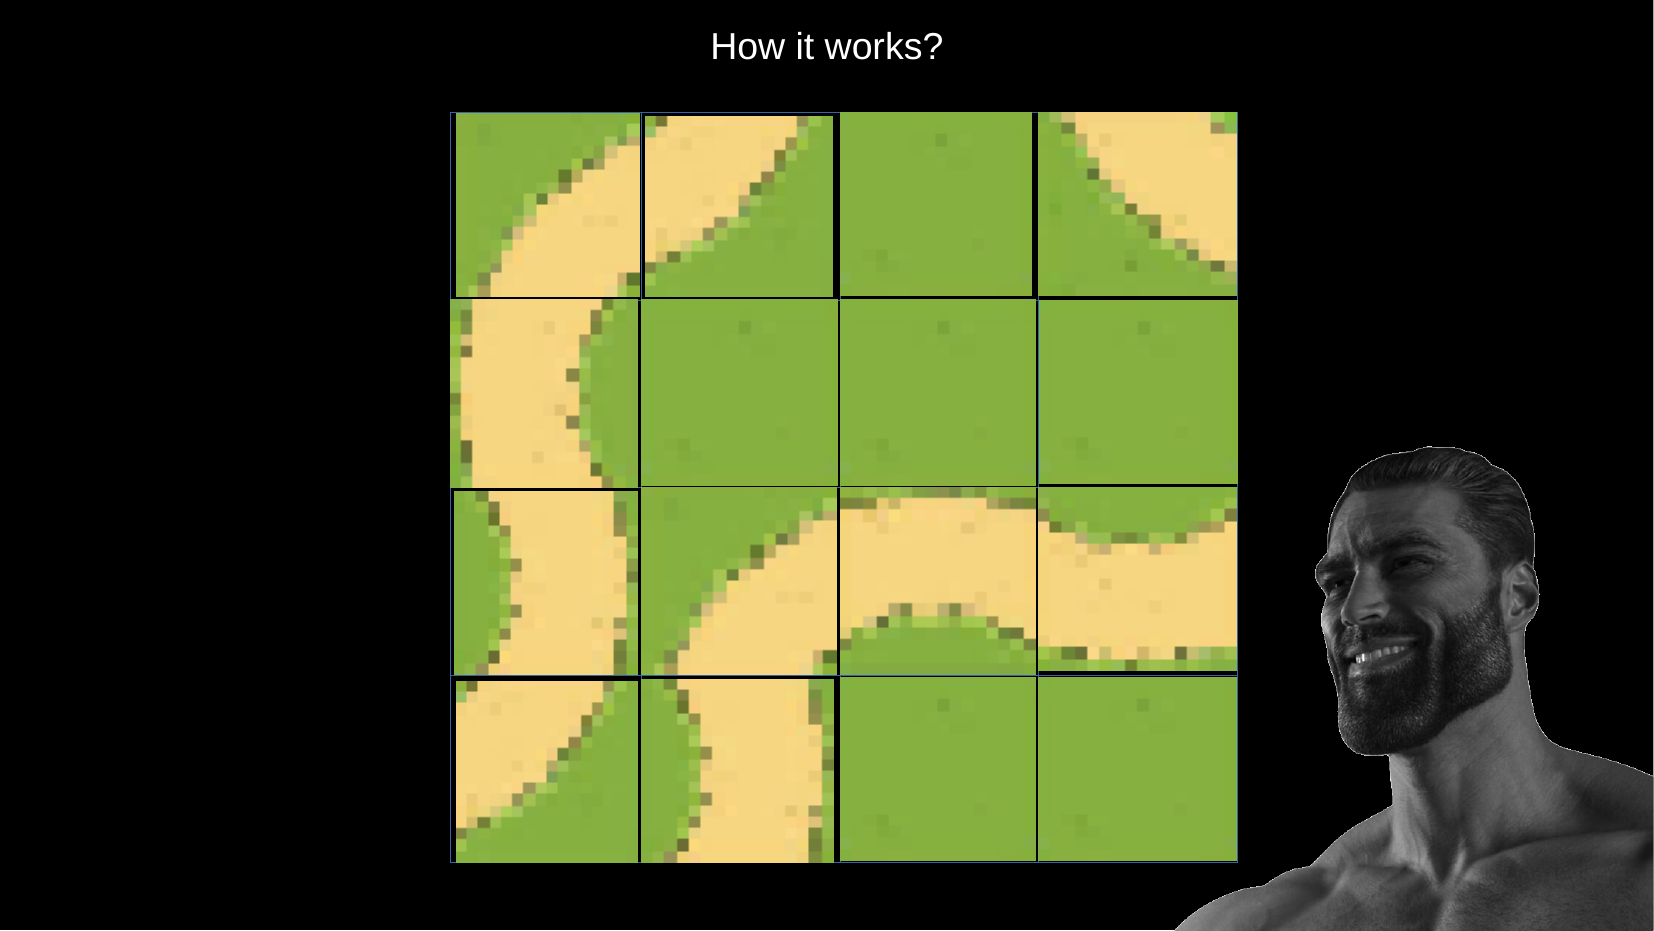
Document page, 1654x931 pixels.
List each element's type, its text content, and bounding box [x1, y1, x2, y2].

picture [840, 112, 1032, 296]
picture [840, 299, 1036, 676]
picture [840, 677, 1036, 862]
text_box How it works? [0, 18, 1654, 76]
picture [641, 679, 834, 863]
picture [645, 116, 833, 297]
picture [456, 113, 640, 297]
picture [641, 299, 838, 676]
picture [1038, 300, 1654, 931]
picture [1038, 112, 1237, 296]
picture [454, 491, 638, 676]
picture [456, 681, 638, 863]
picture [450, 299, 638, 488]
